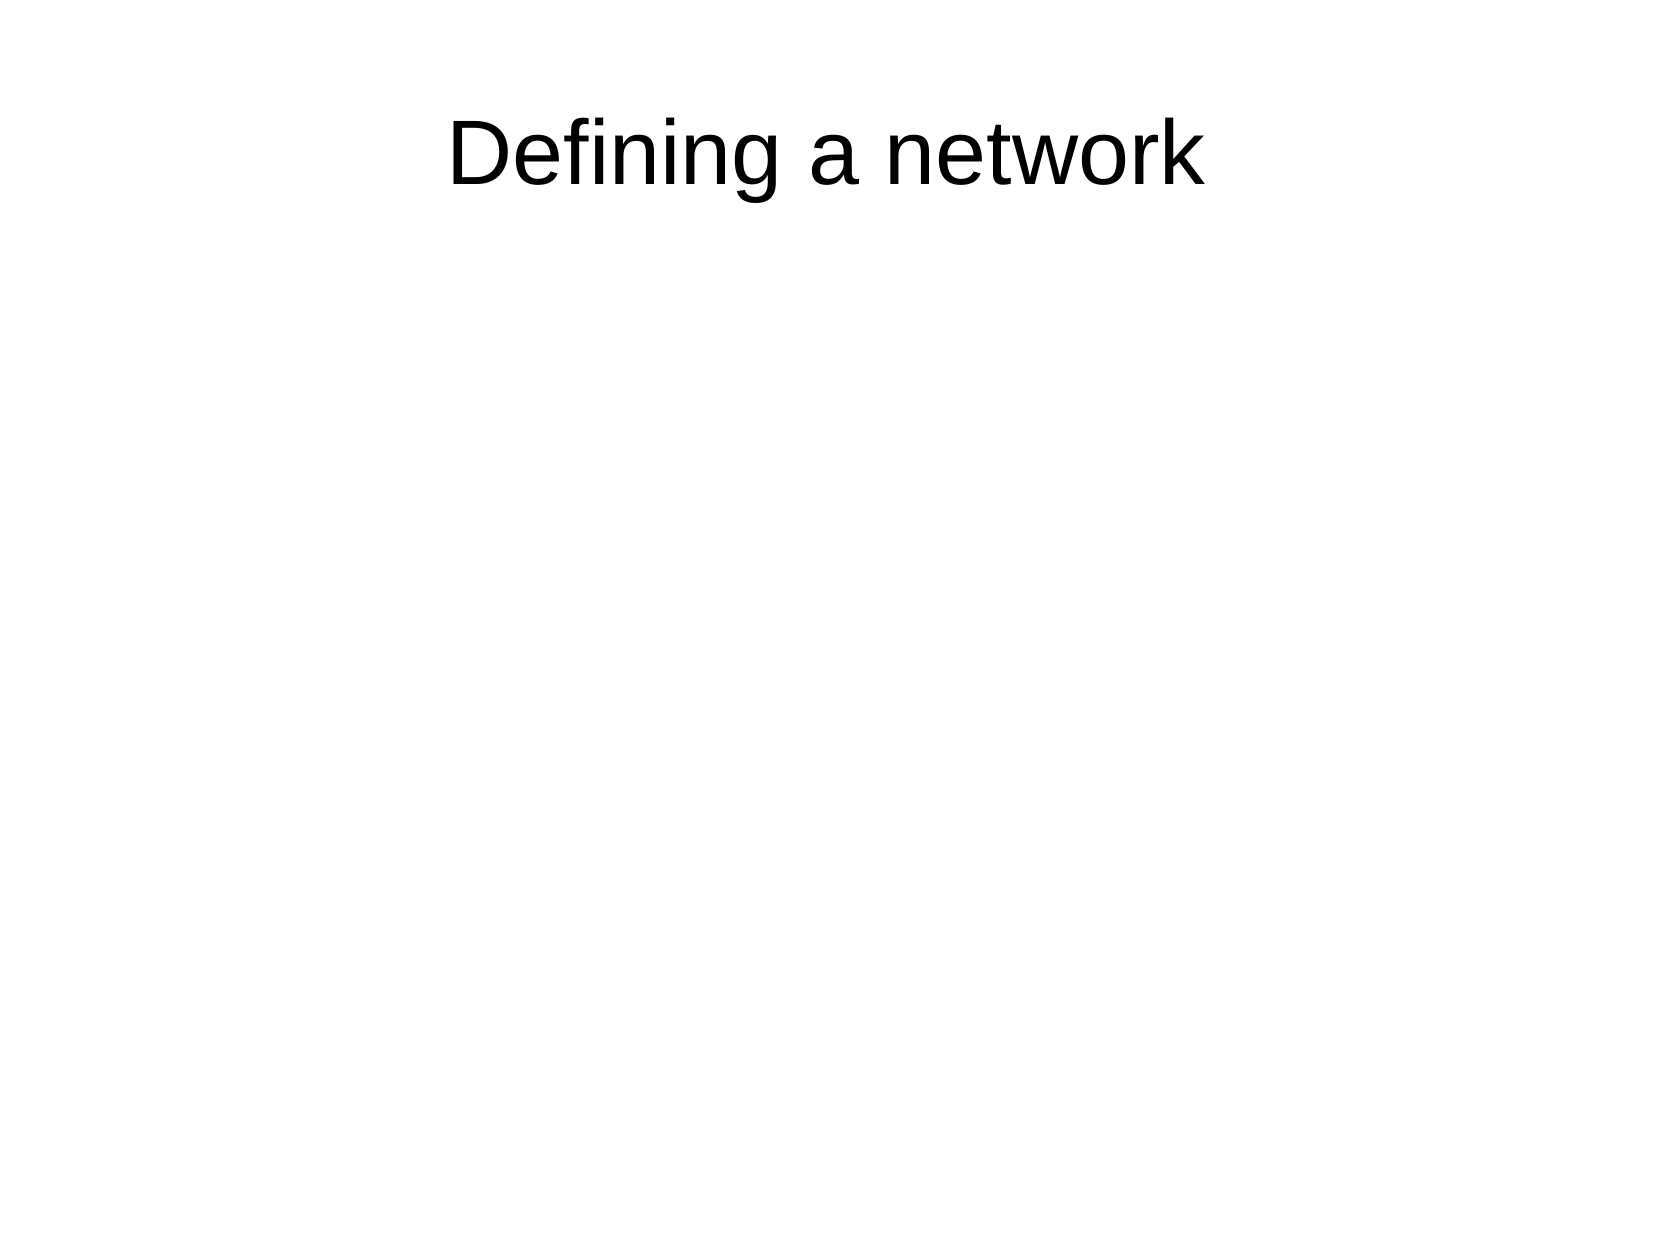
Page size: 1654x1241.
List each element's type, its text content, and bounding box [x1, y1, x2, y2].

title Defining a network [82, 49, 1571, 257]
